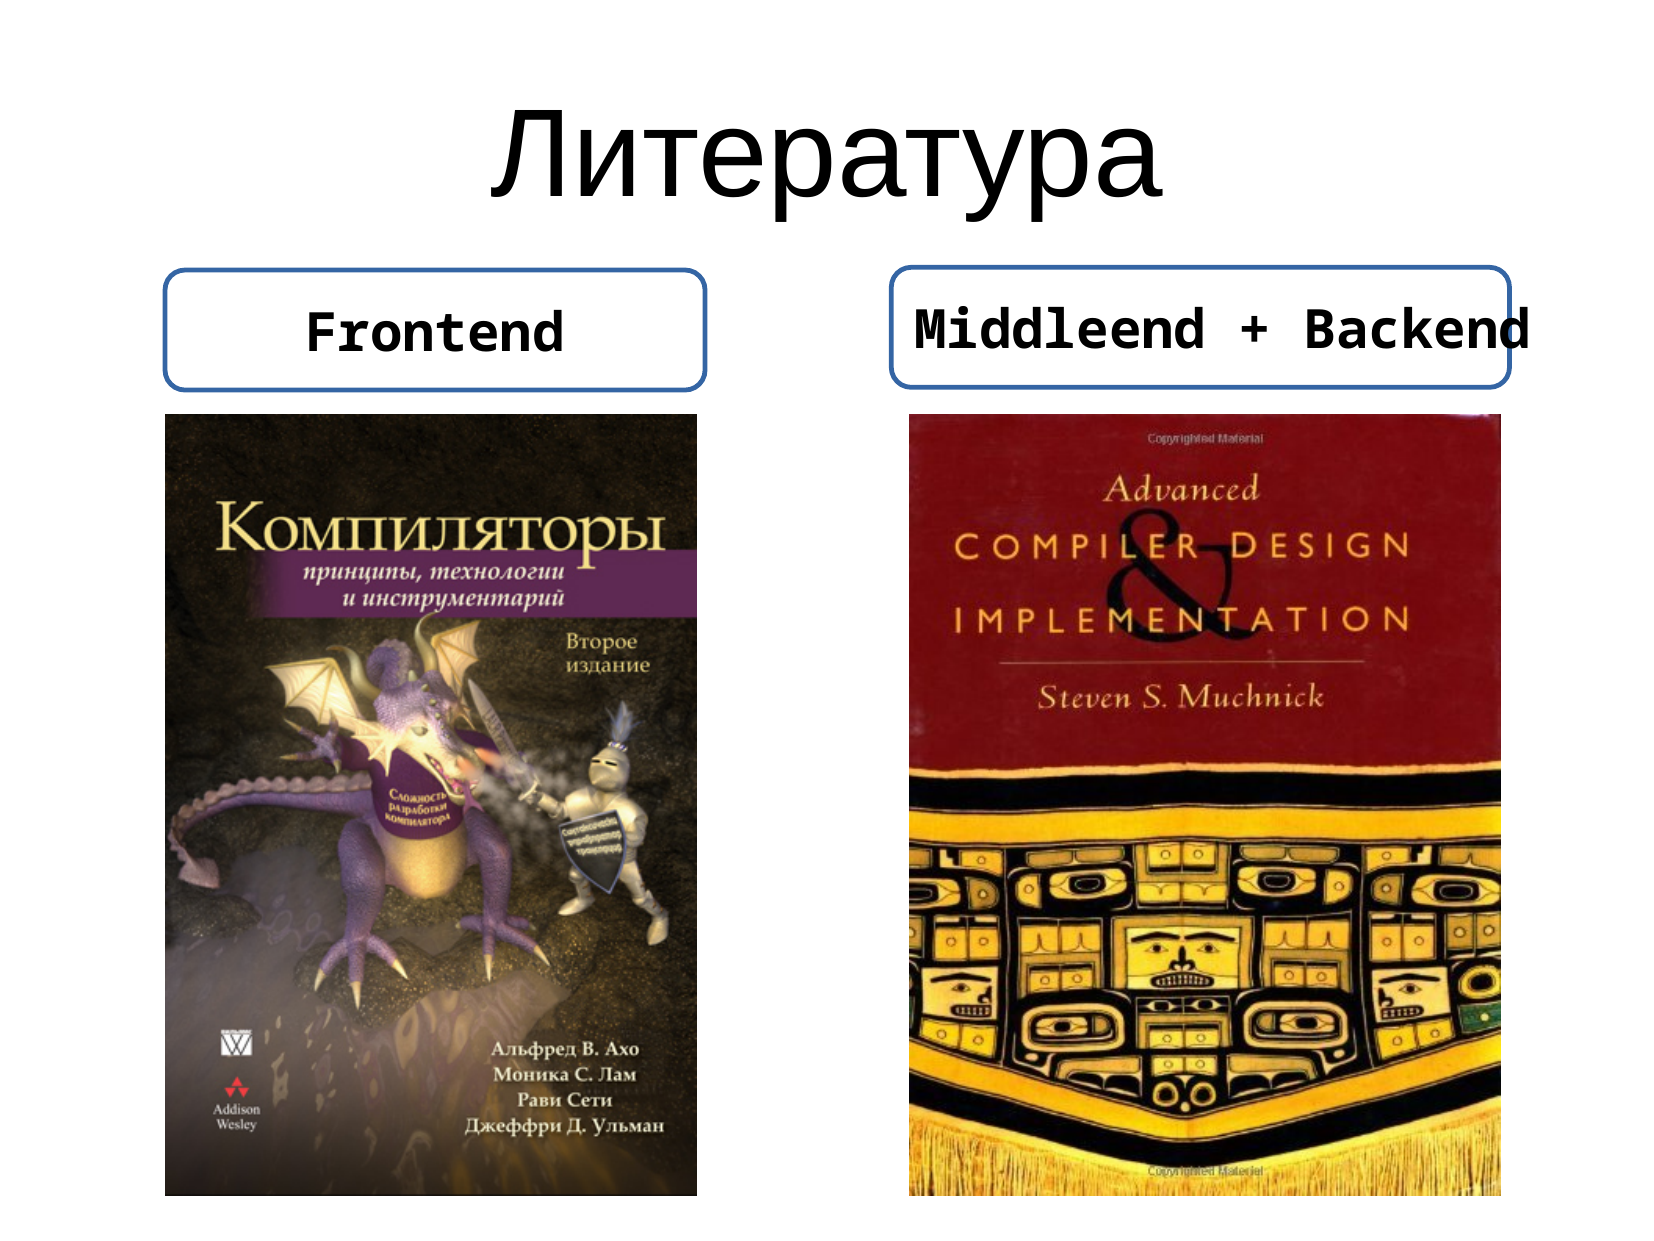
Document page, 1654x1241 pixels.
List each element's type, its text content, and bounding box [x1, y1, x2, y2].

text_box Frontend [165, 270, 706, 391]
text_box Middleend + Backend [891, 267, 1510, 388]
title Литература [82, 49, 1571, 257]
picture [165, 414, 697, 1196]
picture [909, 414, 1501, 1196]
